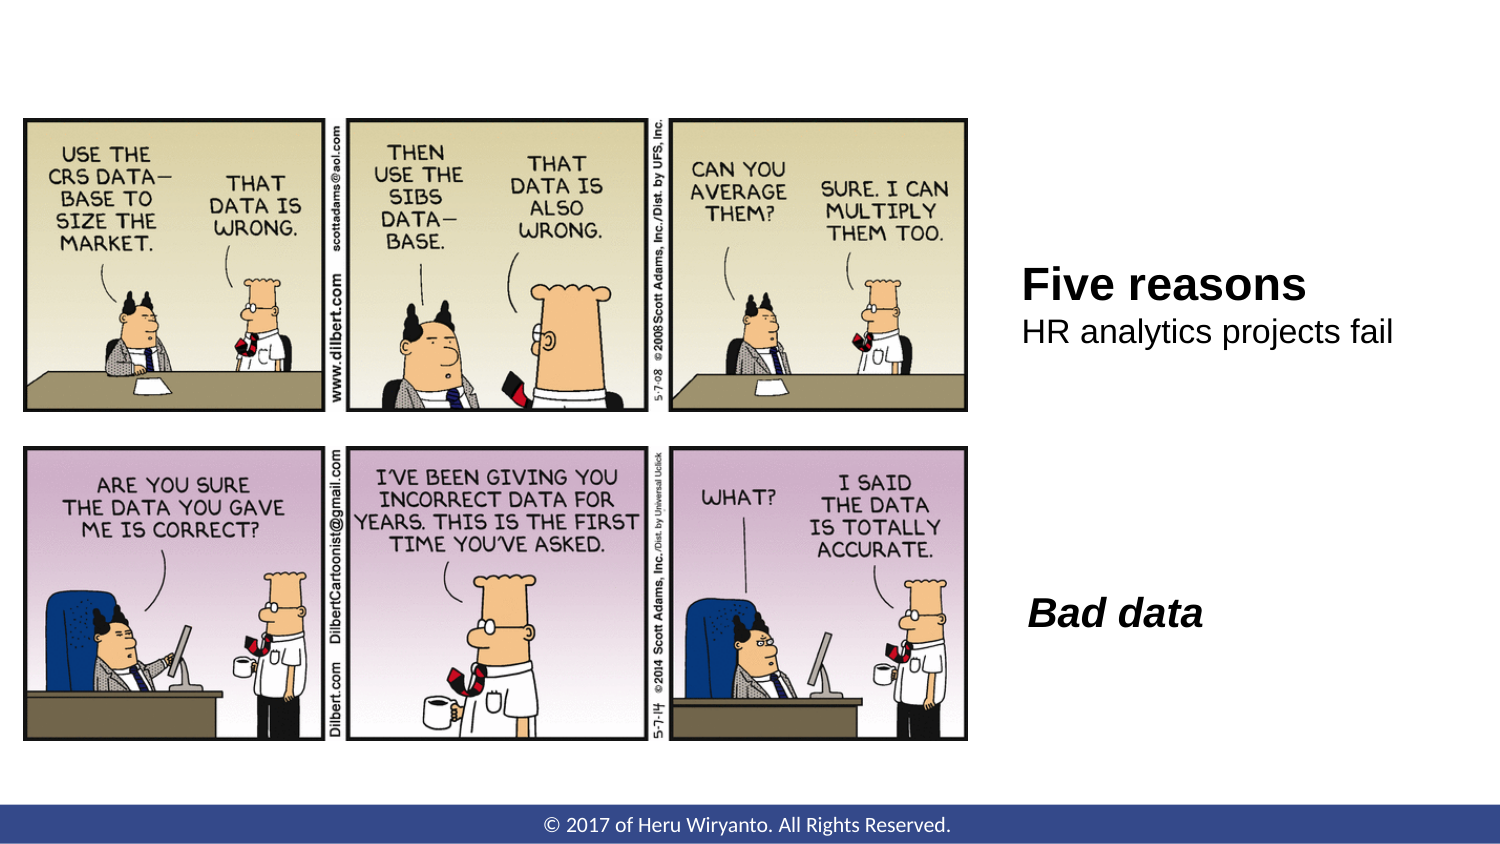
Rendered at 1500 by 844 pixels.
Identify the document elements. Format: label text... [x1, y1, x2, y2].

picture [23, 446, 968, 741]
title Five reasons HR analytics projects fail [1006, 230, 1417, 394]
picture [23, 118, 968, 412]
text_box Bad data [1012, 578, 1374, 724]
